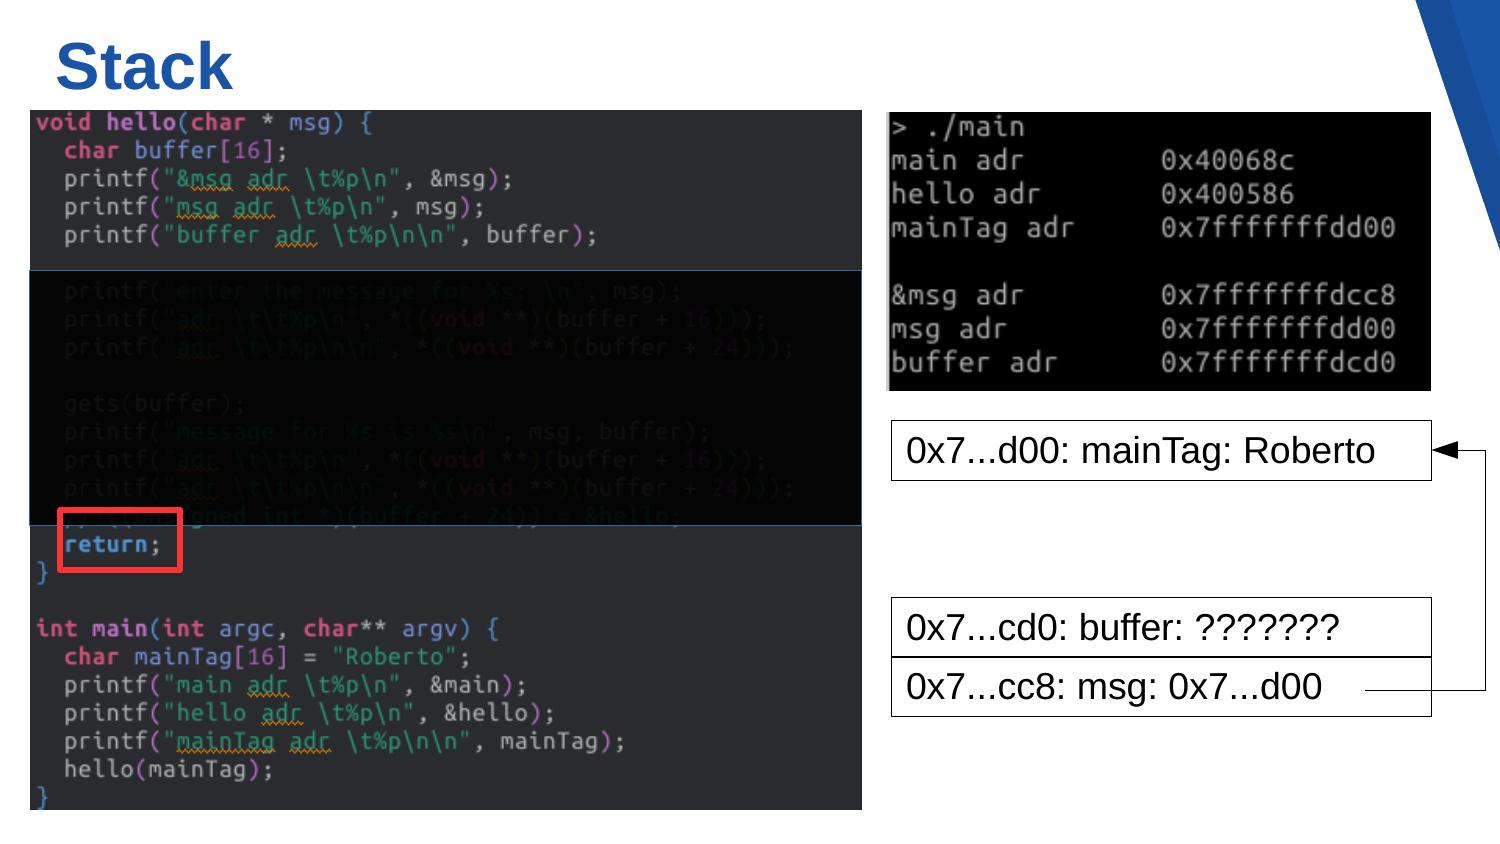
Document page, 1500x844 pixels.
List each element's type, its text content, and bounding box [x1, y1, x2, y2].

title Stack [40, 50, 1306, 118]
picture [30, 526, 862, 811]
picture [886, 112, 1431, 392]
text_box 0x7...cd0: buffer: ??????? [891, 597, 1432, 656]
text_box [29, 270, 862, 526]
text_box [63, 513, 177, 526]
text_box 0x7...d00: mainTag: Roberto [891, 420, 1432, 481]
picture [30, 110, 862, 270]
picture [63, 526, 177, 567]
text_box 0x7...cc8: msg: 0x7...d00 [891, 656, 1432, 717]
